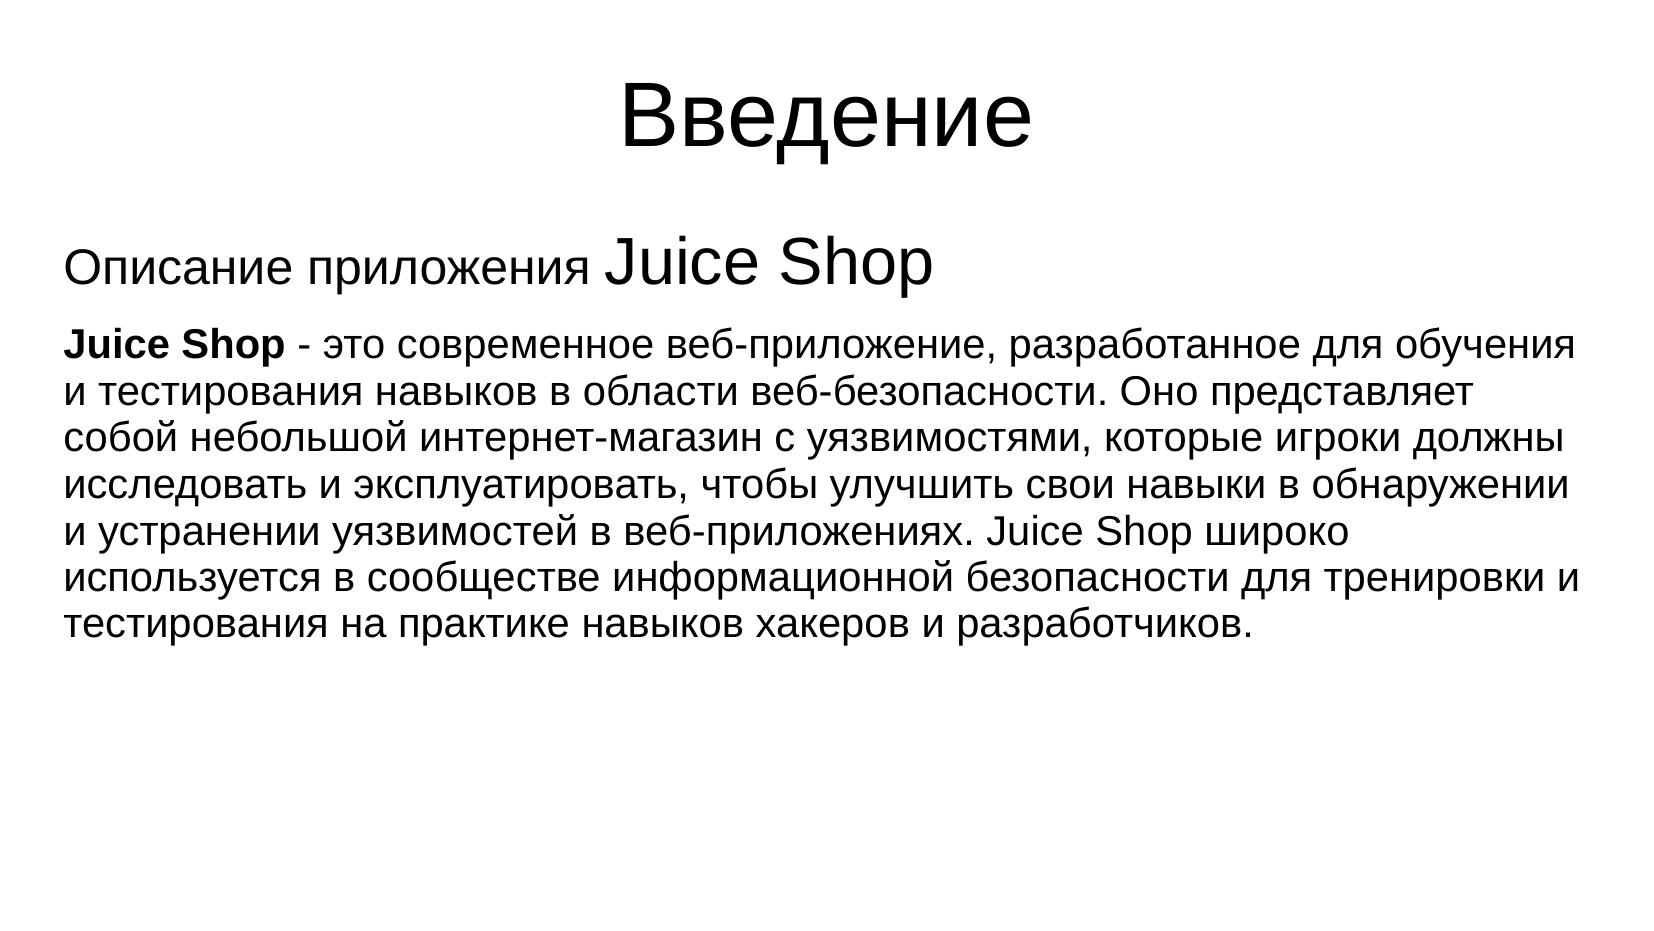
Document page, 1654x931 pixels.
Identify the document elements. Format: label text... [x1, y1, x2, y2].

title Введение [82, 37, 1571, 193]
list Описание приложения Juice Shop Juice Shop - это современное веб-приложение, разработанное для обучения и тестирования навыков в области веб-безопасности. Оно представляет собой небольшой интернет-магазин с уязвимостями, которые игроки должны исследовать и эксплуатировать, чтобы улучшить свои навыки в обнаружении и устранении уязвимостей в веб-приложениях. Juice Shop широко используется в сообществе информационной безопасности для тренировки и тестирования на практике навыков хакеров и разработчиков. [63, 224, 1595, 764]
